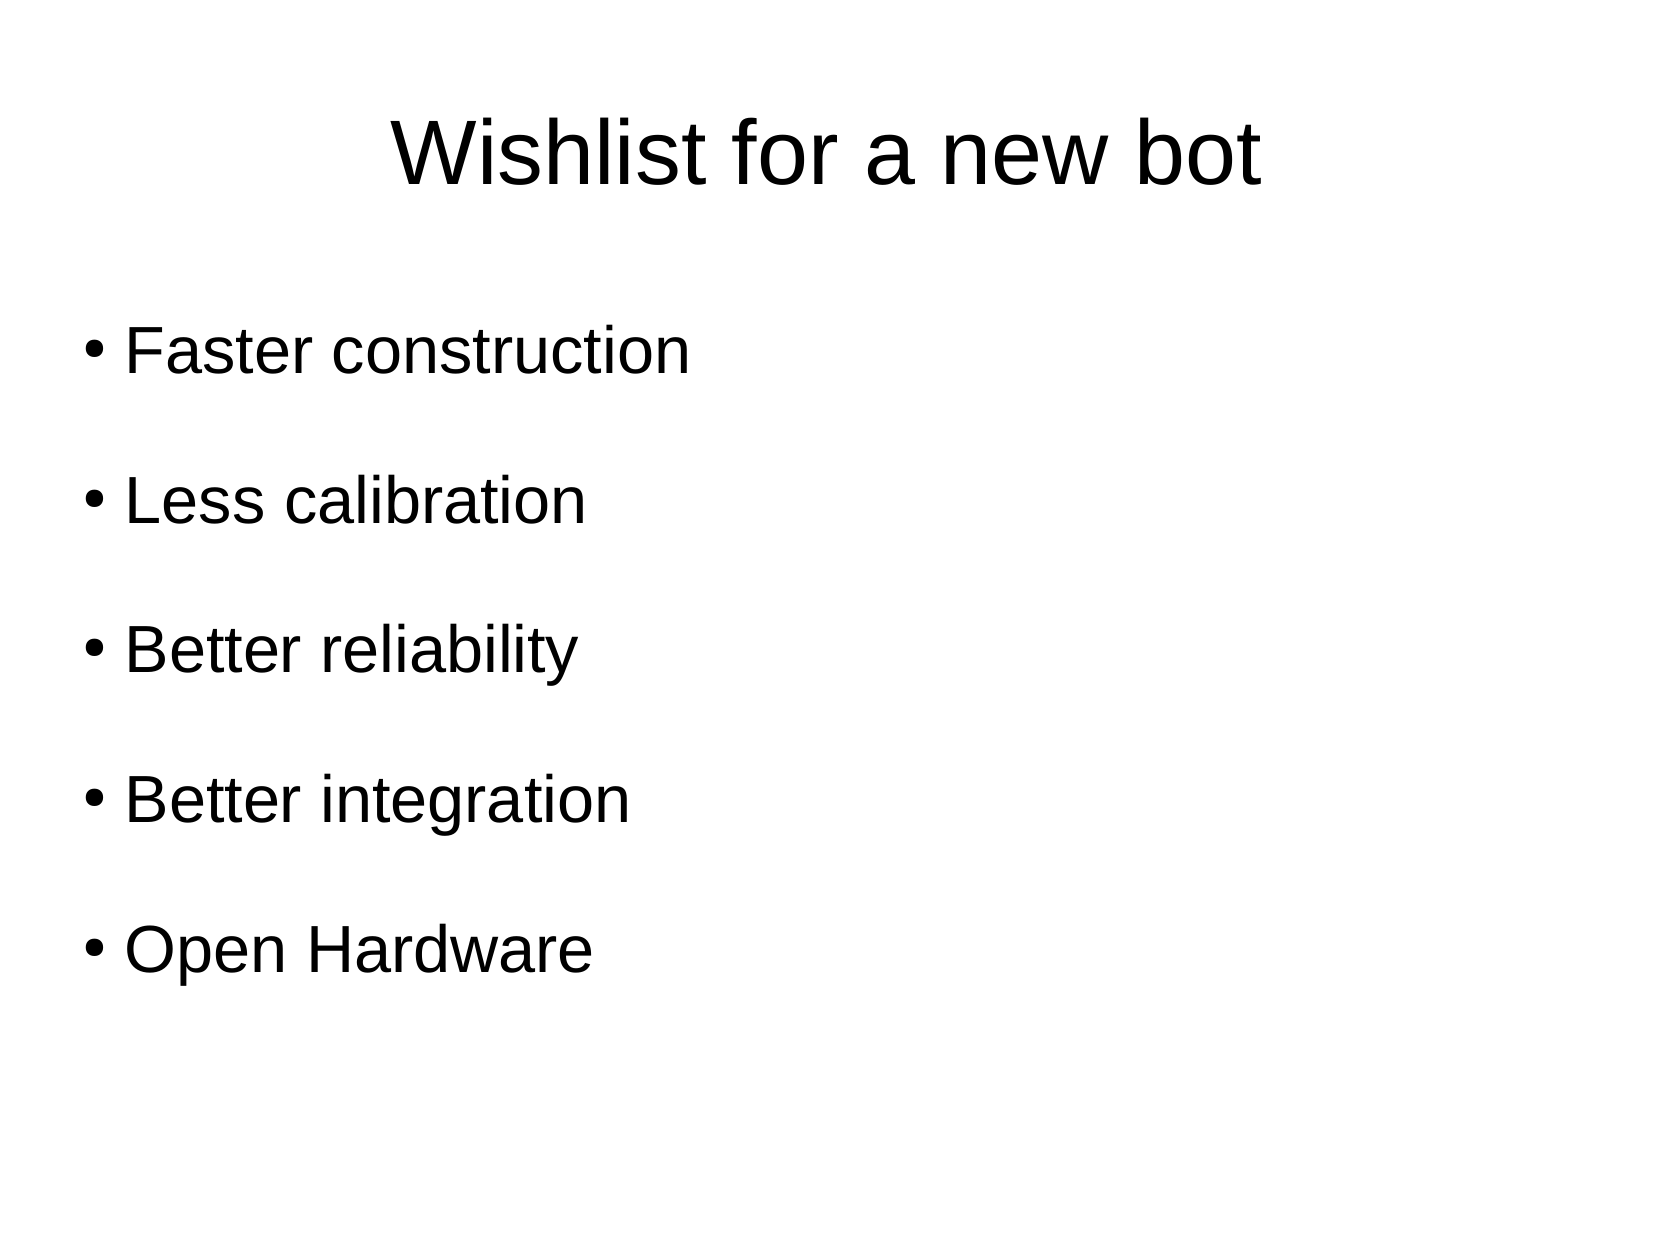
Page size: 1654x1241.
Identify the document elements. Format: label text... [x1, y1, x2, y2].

subtitle Faster construction Less calibration Better reliability Better integration Open Hardware [82, 290, 1571, 1010]
title Wishlist for a new bot [82, 49, 1571, 257]
